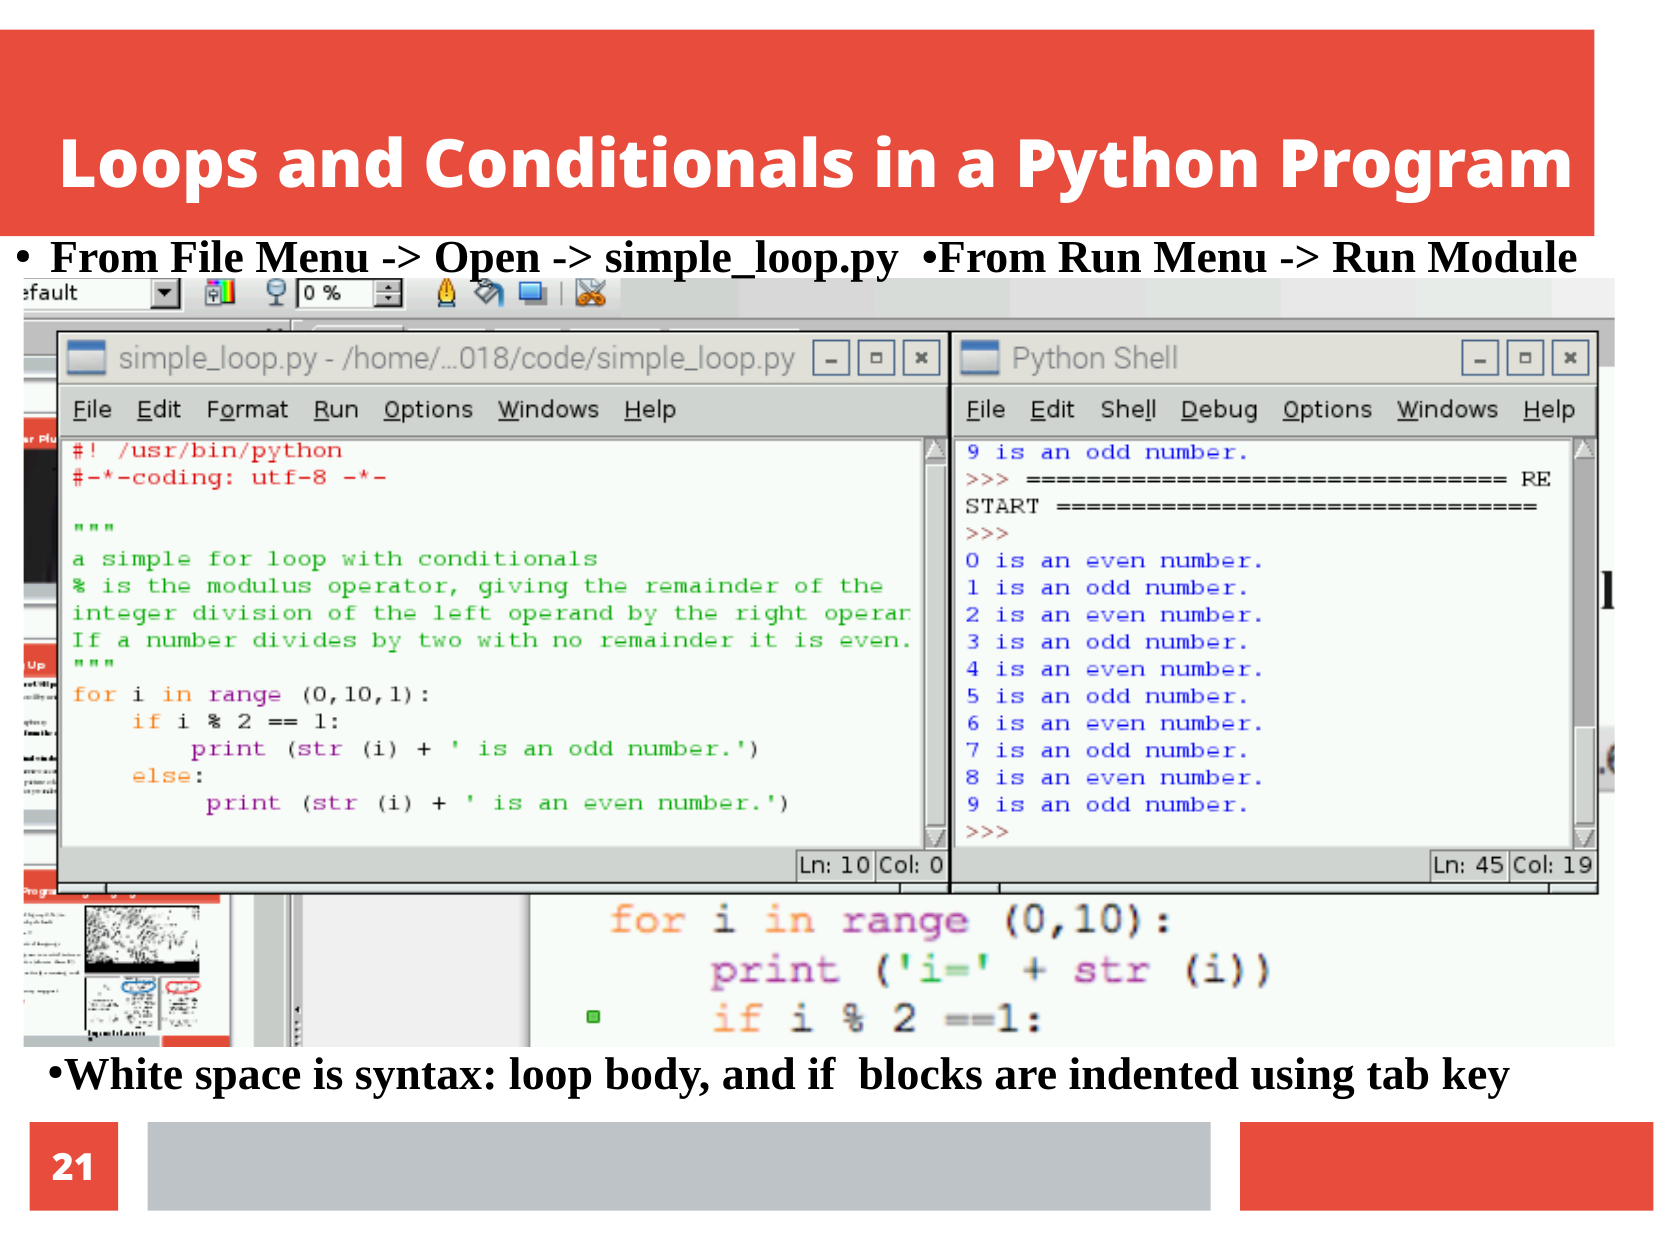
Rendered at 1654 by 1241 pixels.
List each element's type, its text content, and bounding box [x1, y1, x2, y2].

list White space is syntax: loop body, and if blocks are indented using tab key [47, 1048, 1654, 1193]
title Loops and Conditionals in a Python Program [59, 59, 1595, 207]
picture [23, 341, 1615, 1047]
text_box From File Menu -> Open -> simple_loop.py •From Run Menu -> Run Module [0, 224, 1625, 341]
